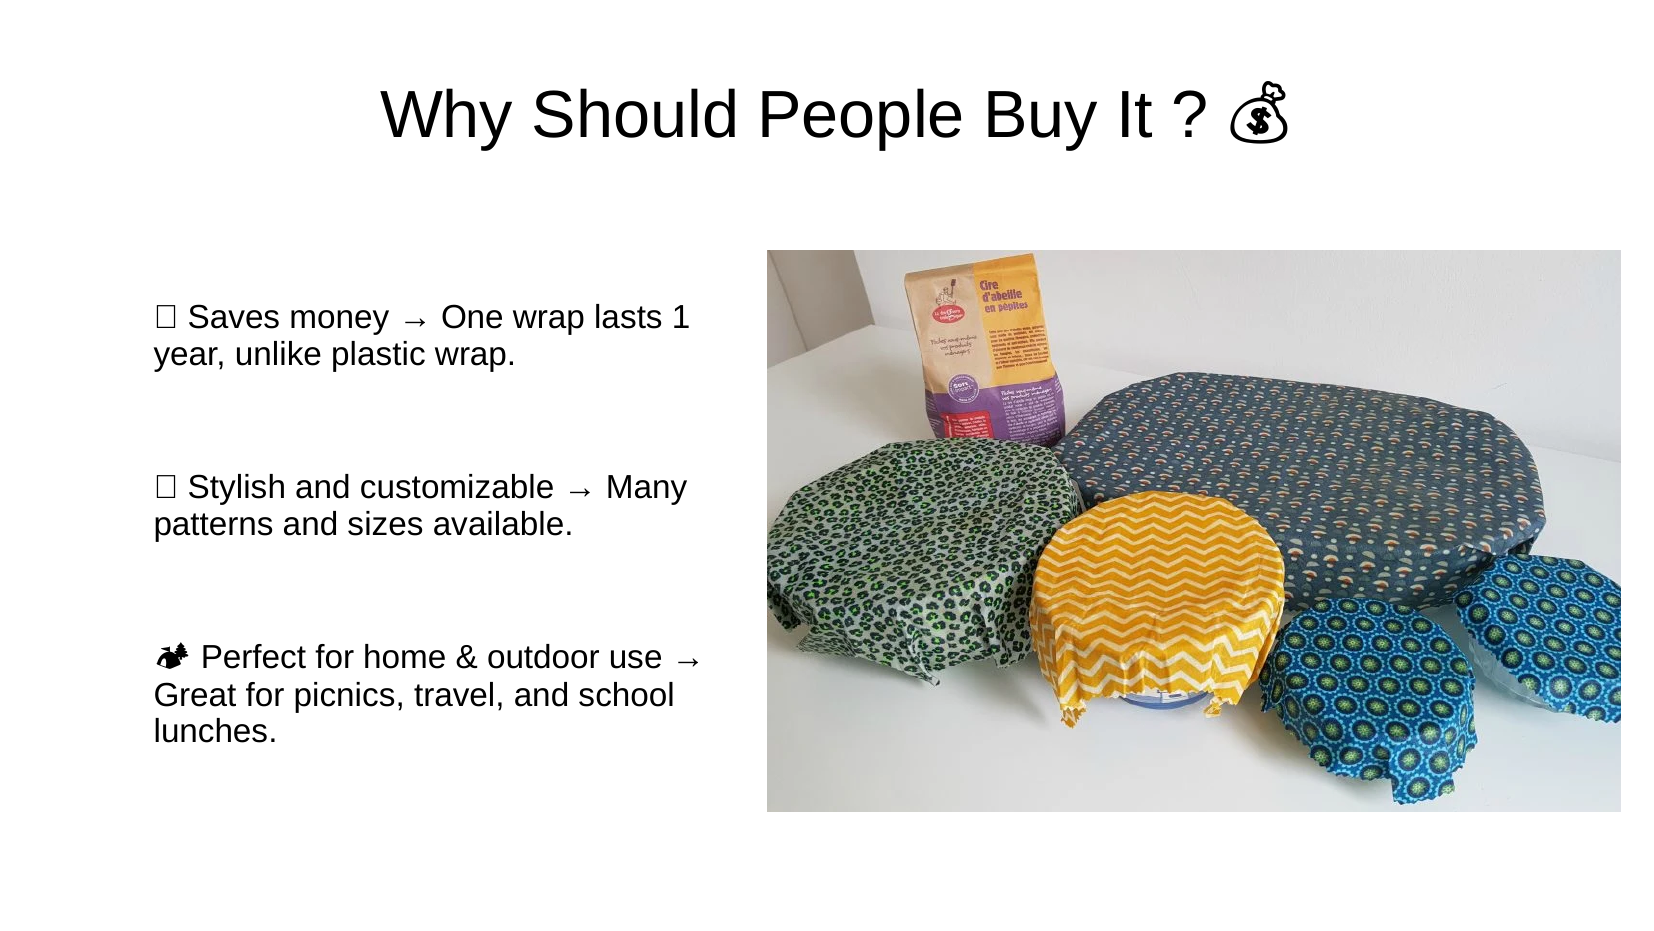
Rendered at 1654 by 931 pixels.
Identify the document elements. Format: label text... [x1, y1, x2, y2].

picture [767, 250, 1621, 812]
list 🔄 Saves money → One wrap lasts 1 year, unlike plastic wrap. 🎨 Stylish and customizable → Many patterns and sizes available. 🏕️ Perfect for home & outdoor use → Great for picnics, travel, and school lunches. [82, 192, 739, 857]
title Why Should People Buy It ? 💰 [82, 37, 1571, 193]
